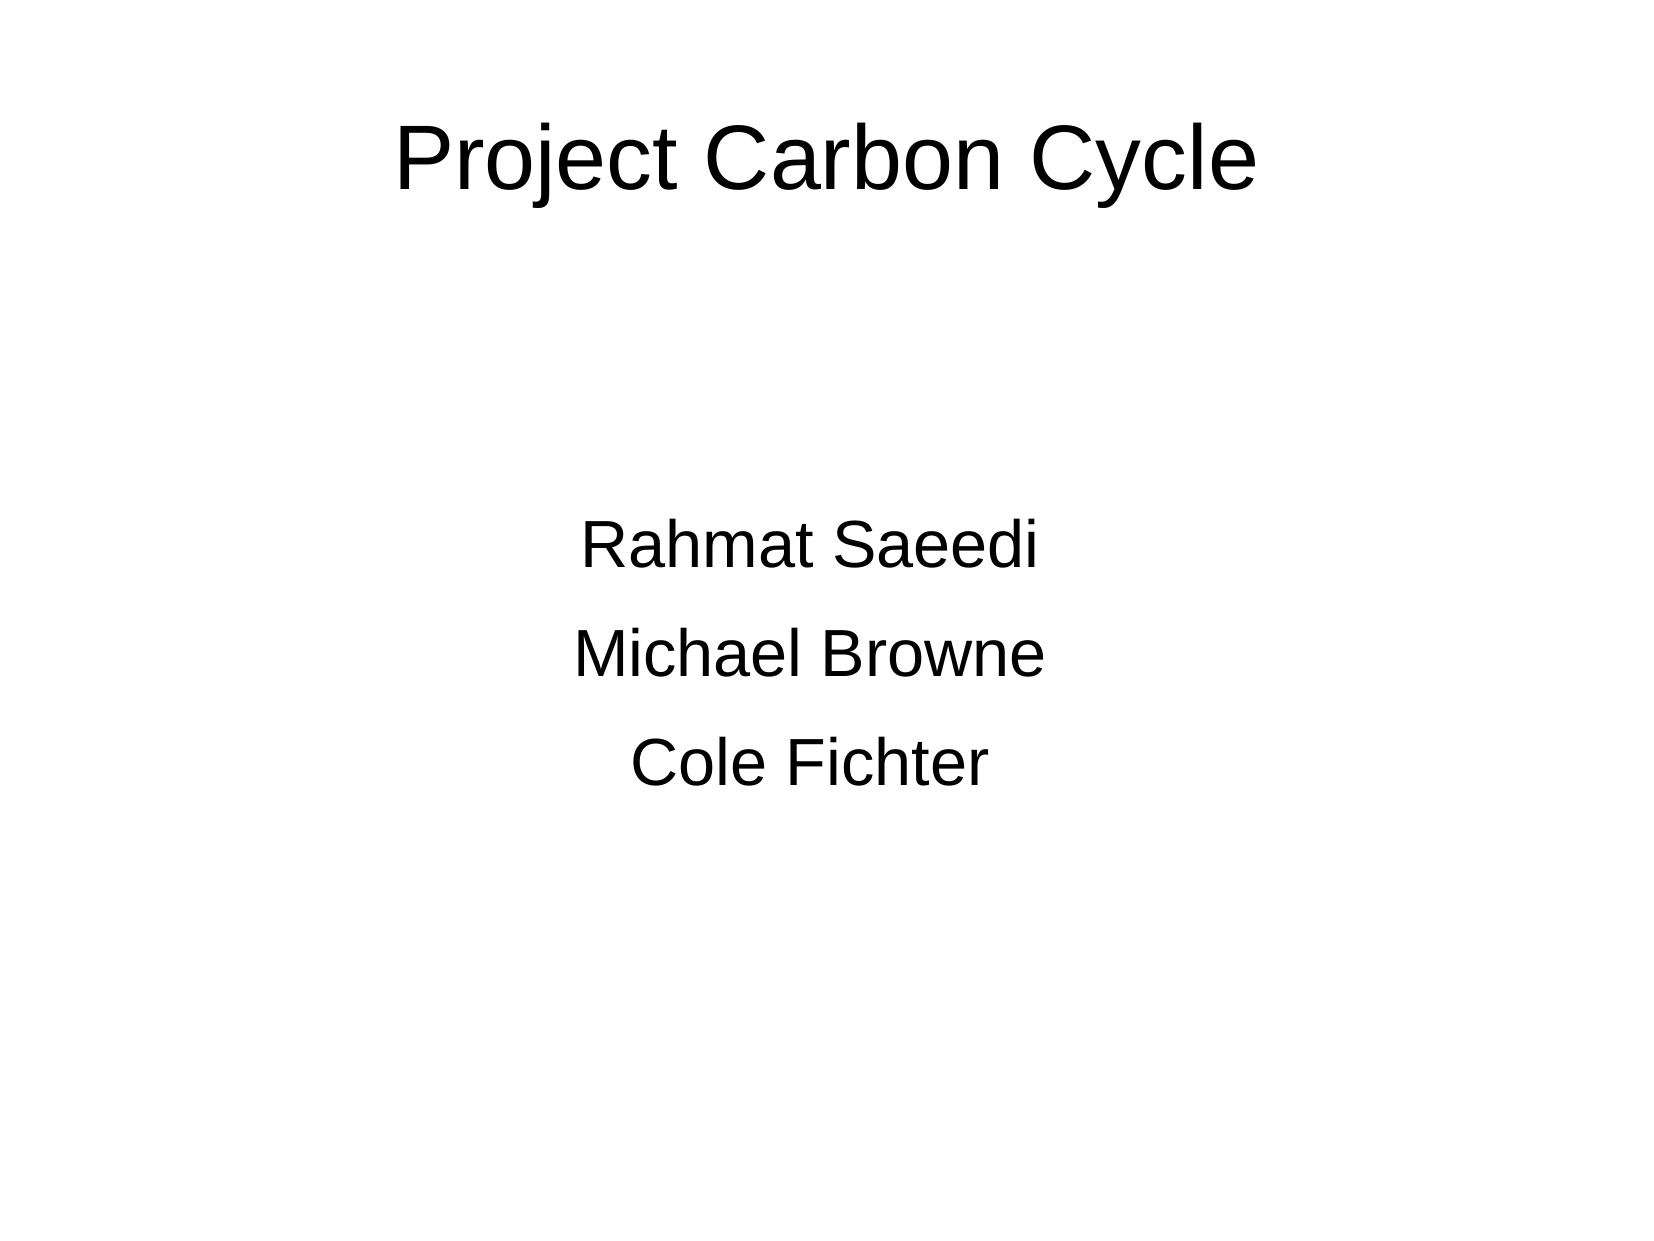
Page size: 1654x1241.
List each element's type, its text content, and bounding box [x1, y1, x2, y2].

title Project Carbon Cycle [82, 49, 1571, 257]
subtitle Rahmat Saeedi Michael Browne Cole Fichter [82, 290, 1538, 1010]
